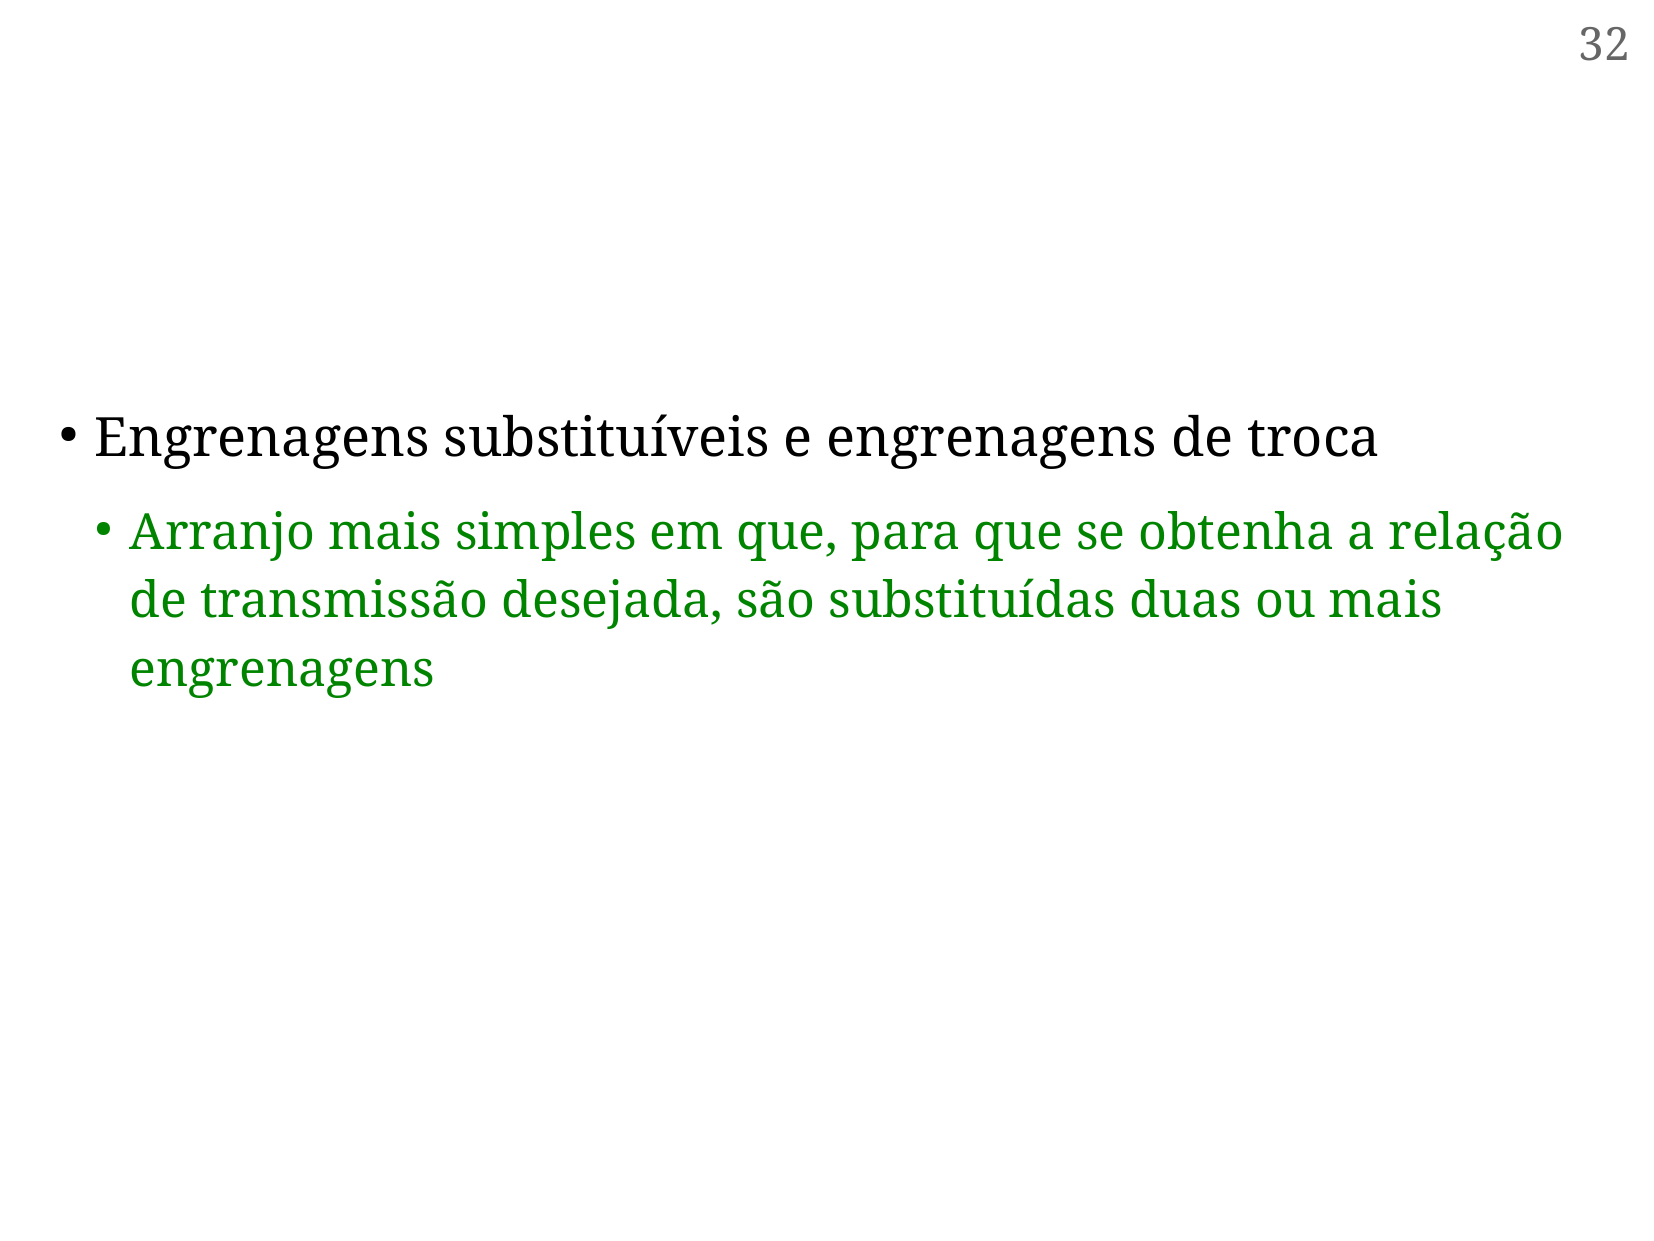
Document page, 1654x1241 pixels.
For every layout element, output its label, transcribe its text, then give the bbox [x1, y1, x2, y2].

list Engrenagens substituíveis e engrenagens de troca Arranjo mais simples em que, para que se obtenha a relação de transmissão desejada, são substituídas duas ou mais engrenagens [59, 398, 1595, 1211]
